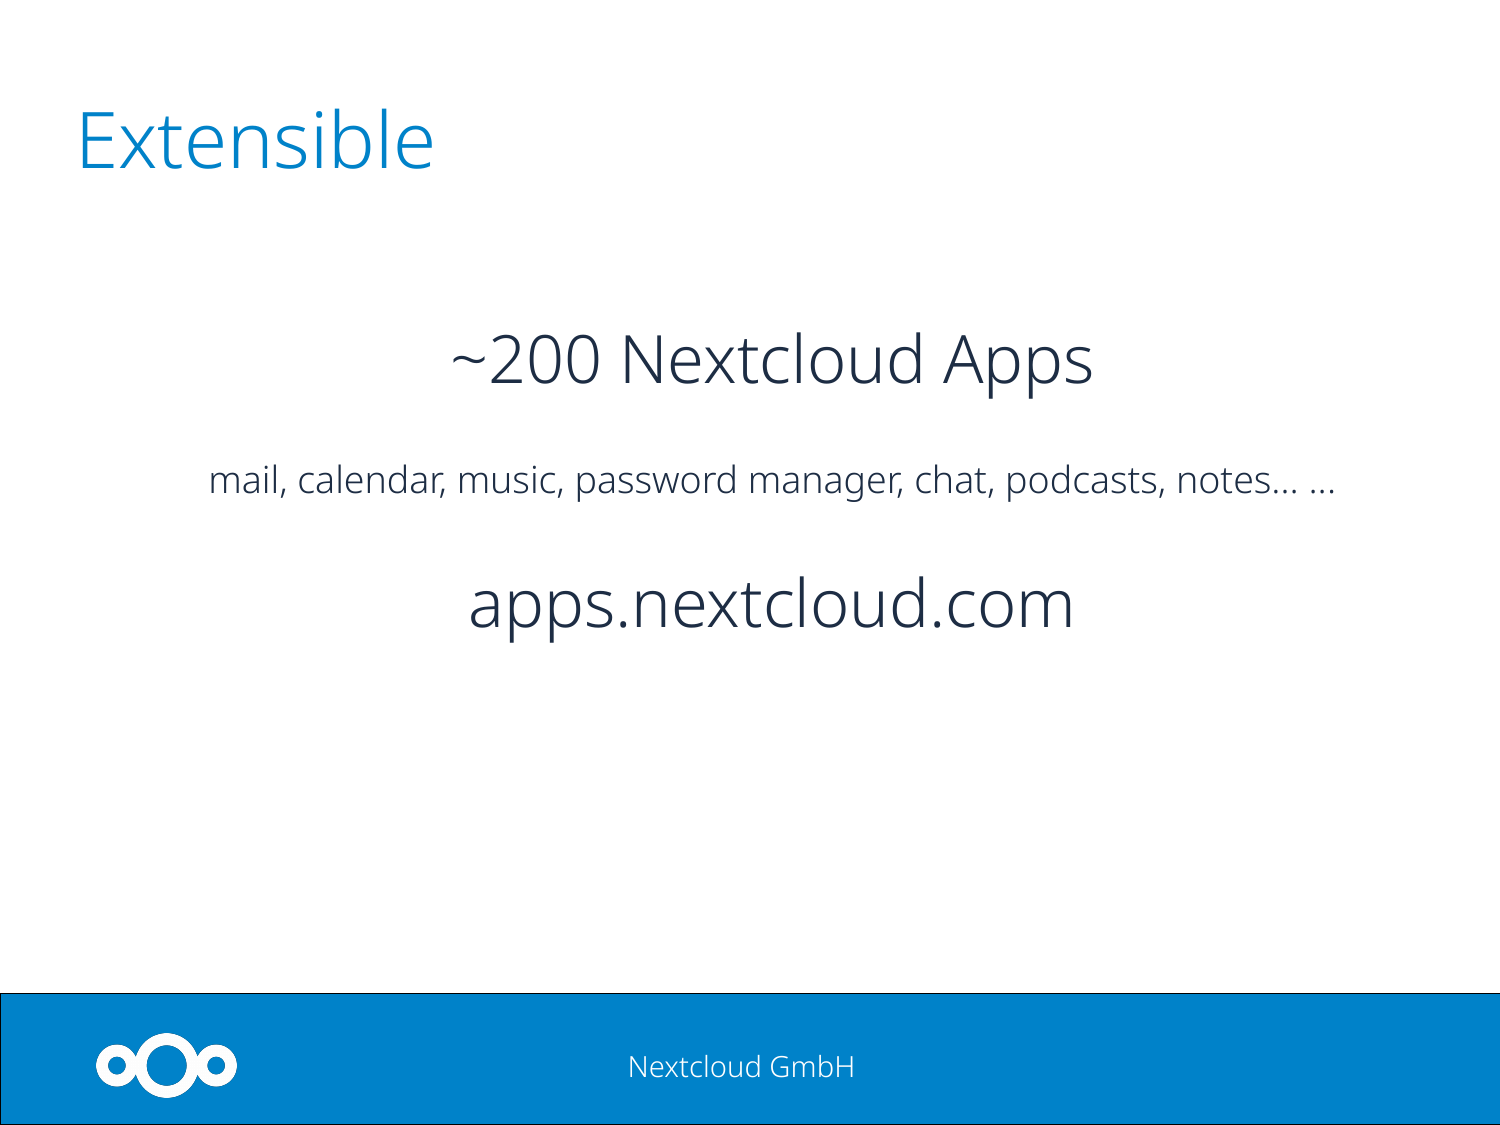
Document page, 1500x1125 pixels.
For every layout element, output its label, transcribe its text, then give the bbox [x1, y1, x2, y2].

subtitle ~200 Nextcloud Apps mail, calendar, music, password manager, chat, podcasts, notes… ... apps.nextcloud.com [46, 254, 1465, 796]
title Extensible [74, 44, 1425, 233]
picture [96, 1033, 237, 1098]
